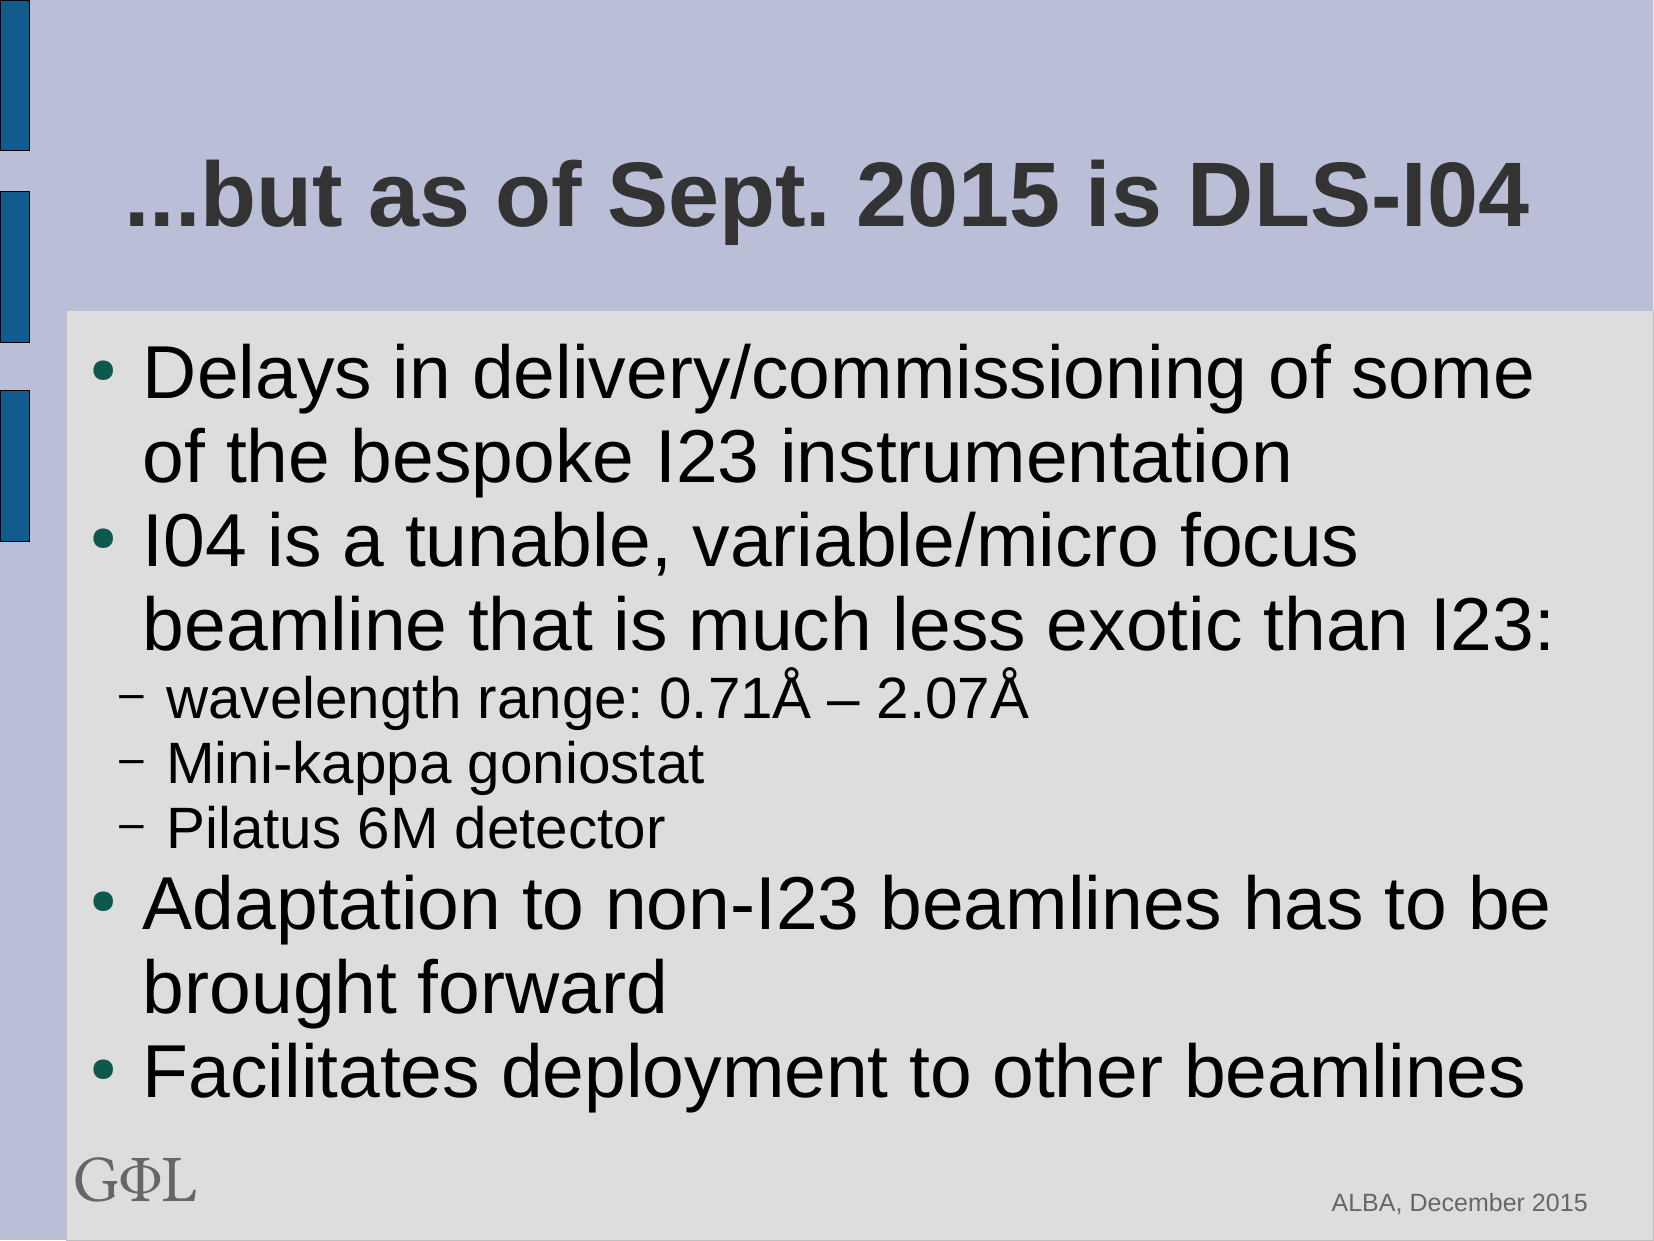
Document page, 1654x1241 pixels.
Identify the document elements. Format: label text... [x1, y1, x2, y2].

title ...but as of Sept. 2015 is DLS-I04 [121, 91, 1534, 299]
list Delays in delivery/commissioning of some of the bespoke I23 instrumentation I04 is a tunable, variable/micro focus beamline that is much less exotic than I23: wavelength range: 0.71Å – 2.07Å Mini-kappa goniostat Pilatus 6M detector Adaptation to non-I23 beamlines has to be brought forward Facilitates deployment to other beamlines [72, 330, 1610, 1198]
